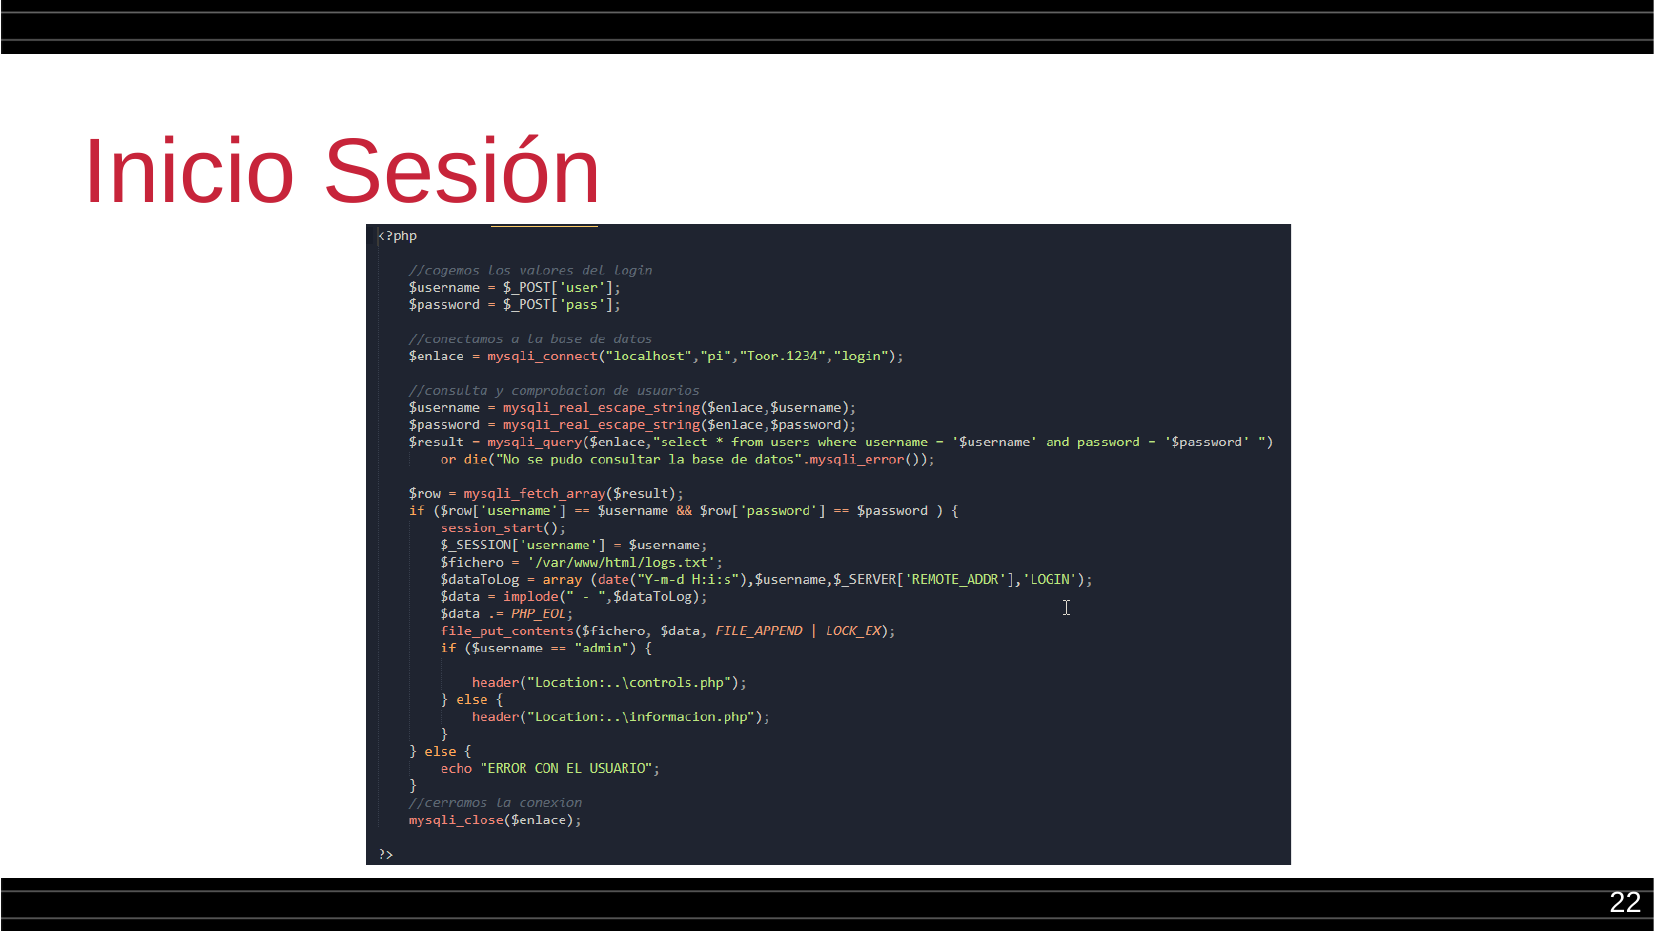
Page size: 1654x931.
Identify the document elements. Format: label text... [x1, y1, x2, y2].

picture [1, 0, 1654, 54]
picture [366, 224, 1292, 865]
picture [1, 878, 1654, 931]
title Inicio Sesión [82, 92, 1571, 249]
